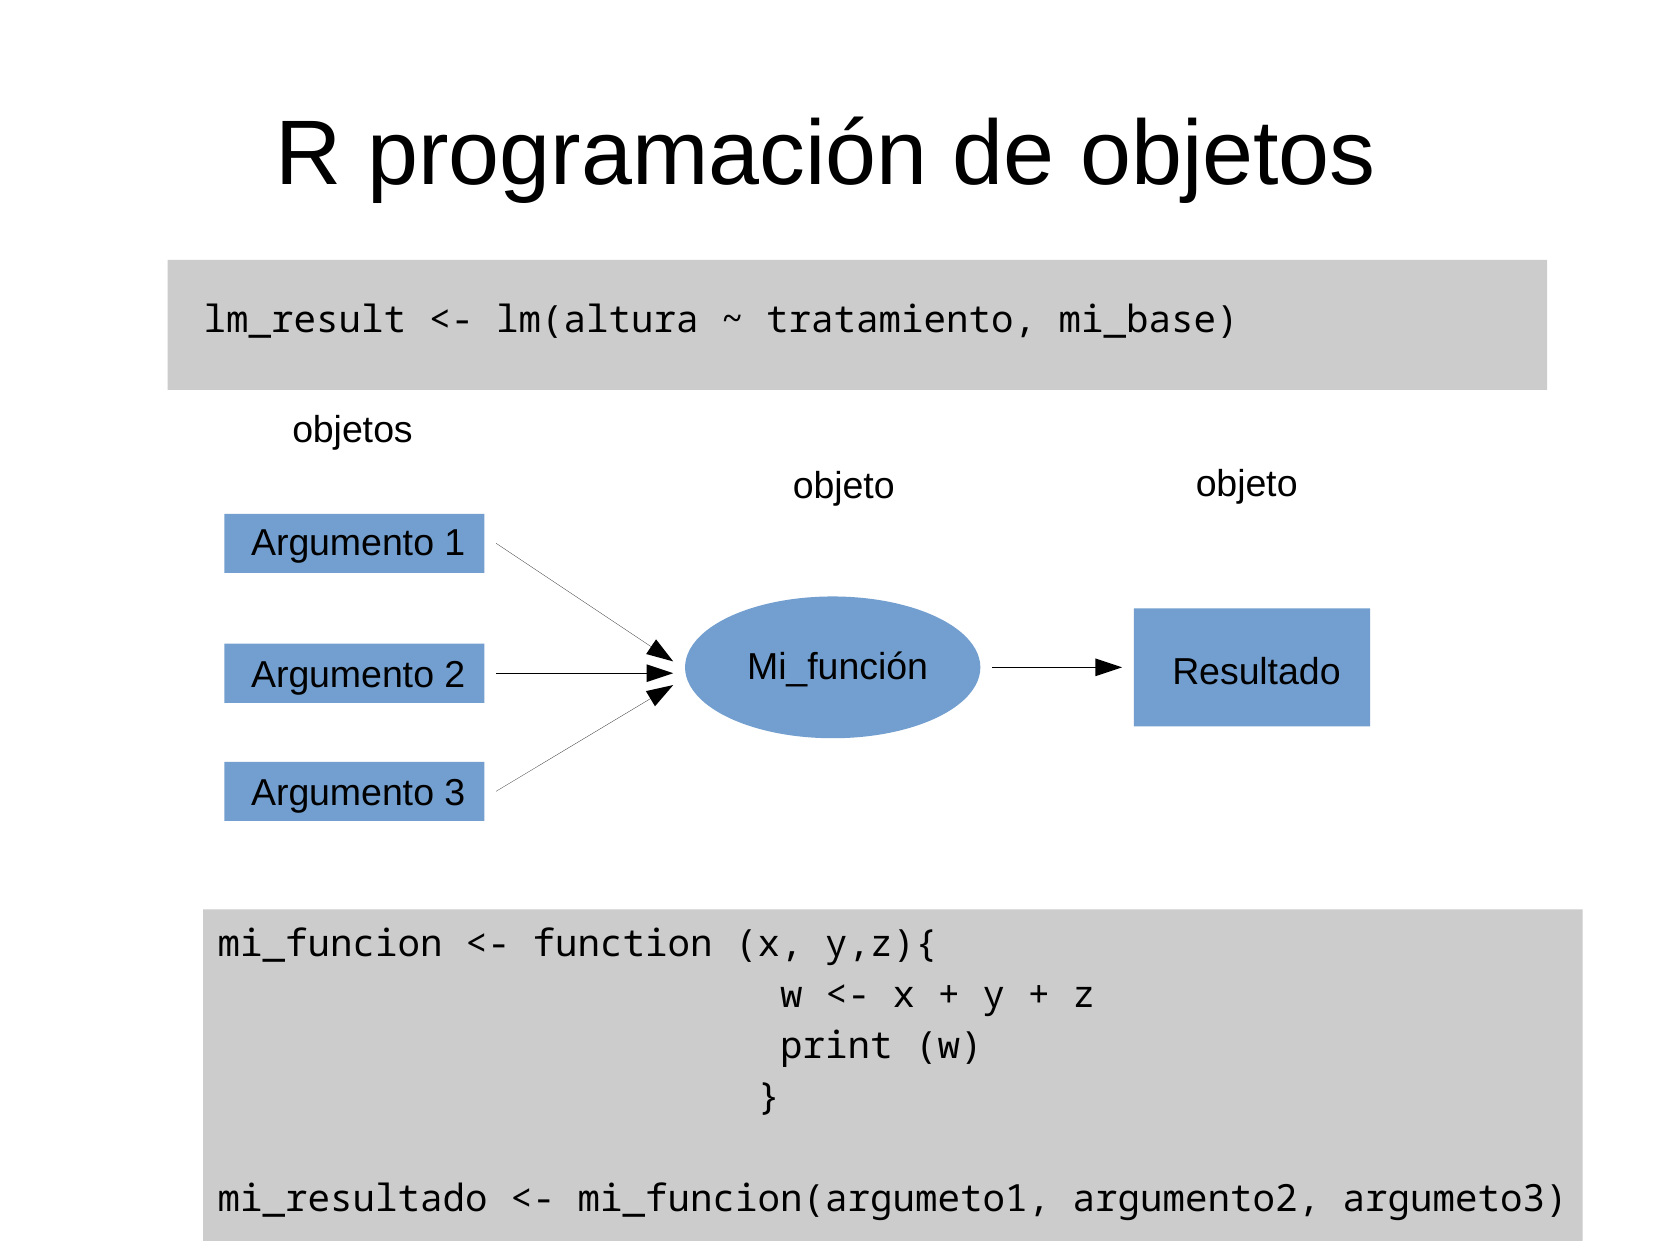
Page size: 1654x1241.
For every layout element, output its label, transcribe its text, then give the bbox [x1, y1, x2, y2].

text_box [167, 259, 1548, 390]
text_box Resultado [1157, 643, 1356, 701]
text_box [224, 643, 485, 703]
text_box Argumento 2 [236, 645, 481, 703]
title R programación de objetos [82, 49, 1571, 257]
text_box [685, 596, 981, 739]
text_box objeto [778, 456, 910, 514]
text_box mi_funcion <- function (x, y,z){ w <- x + y + z print (w) } mi_resultado <- mi_funcion(argumeto1, argumento2, argumeto3) [203, 909, 1583, 1224]
text_box [224, 761, 485, 821]
text_box lm_result <- lm(altura ~ tratamiento, mi_base) [189, 284, 1548, 386]
text_box [224, 513, 485, 573]
text_box Argumento 3 [236, 764, 481, 869]
text_box objetos [277, 401, 428, 459]
text_box [1133, 608, 1371, 727]
text_box Mi_función [732, 637, 943, 695]
text_box objeto [1181, 454, 1313, 512]
text_box Argumento 1 [236, 513, 481, 571]
